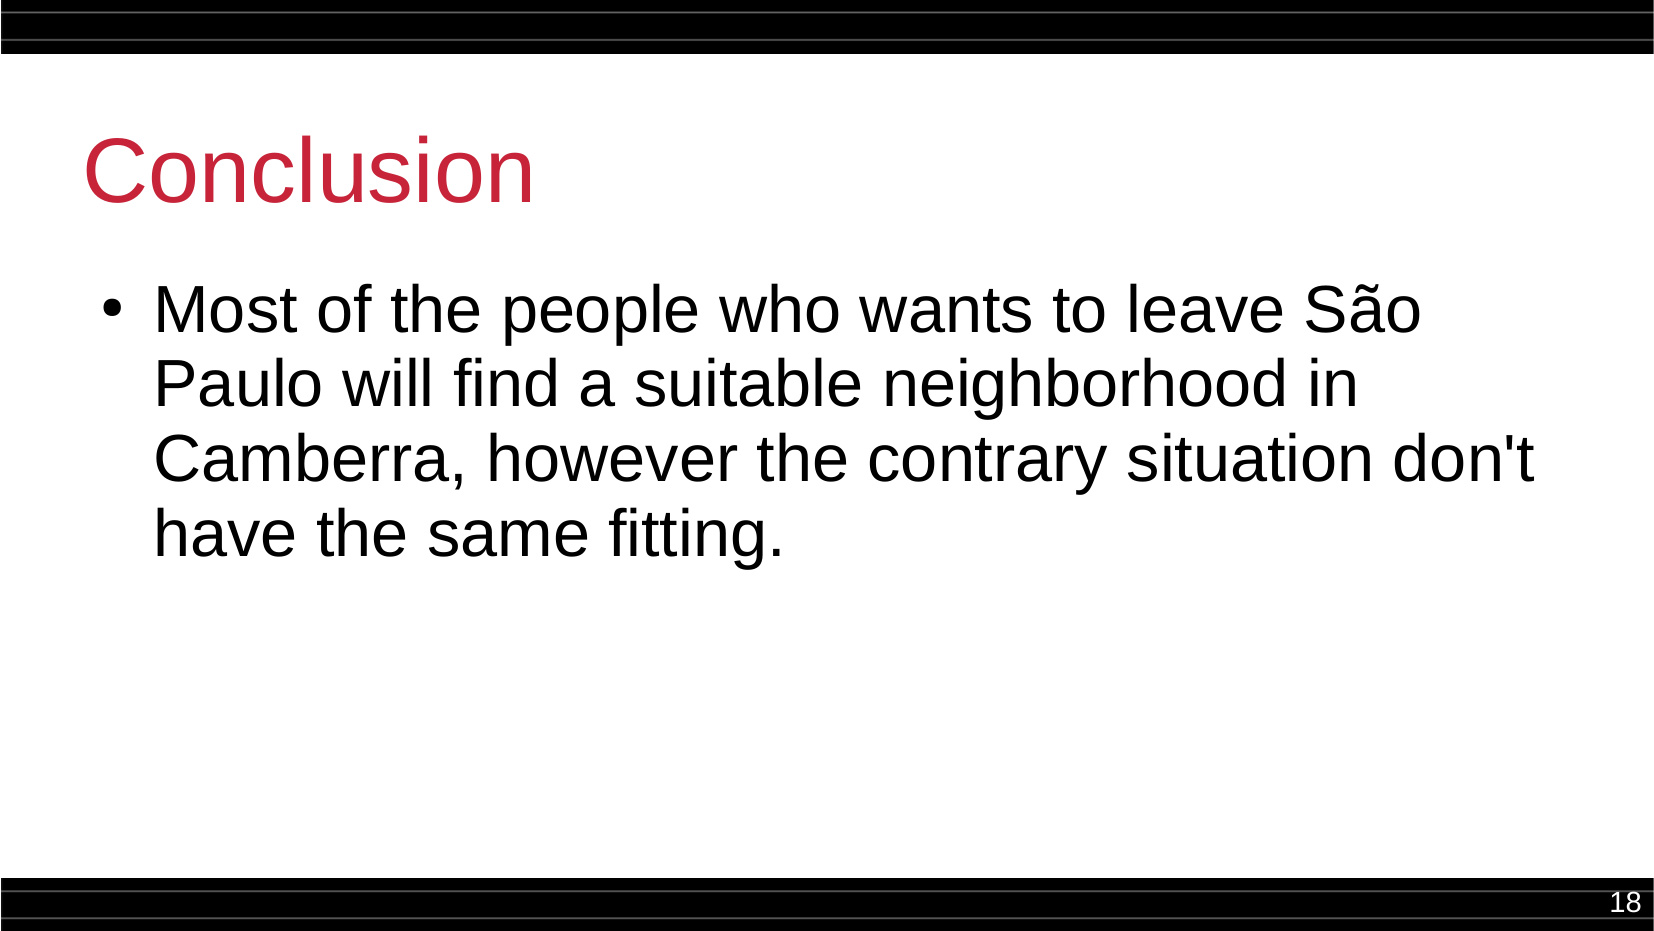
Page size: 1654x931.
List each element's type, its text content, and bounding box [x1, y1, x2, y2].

list Most of the people who wants to leave São Paulo will find a suitable neighborhood in Camberra, however the contrary situation don't have the same fitting. [82, 271, 1571, 758]
picture [1, 878, 1654, 931]
picture [1, 0, 1654, 54]
title Conclusion [82, 92, 1571, 249]
